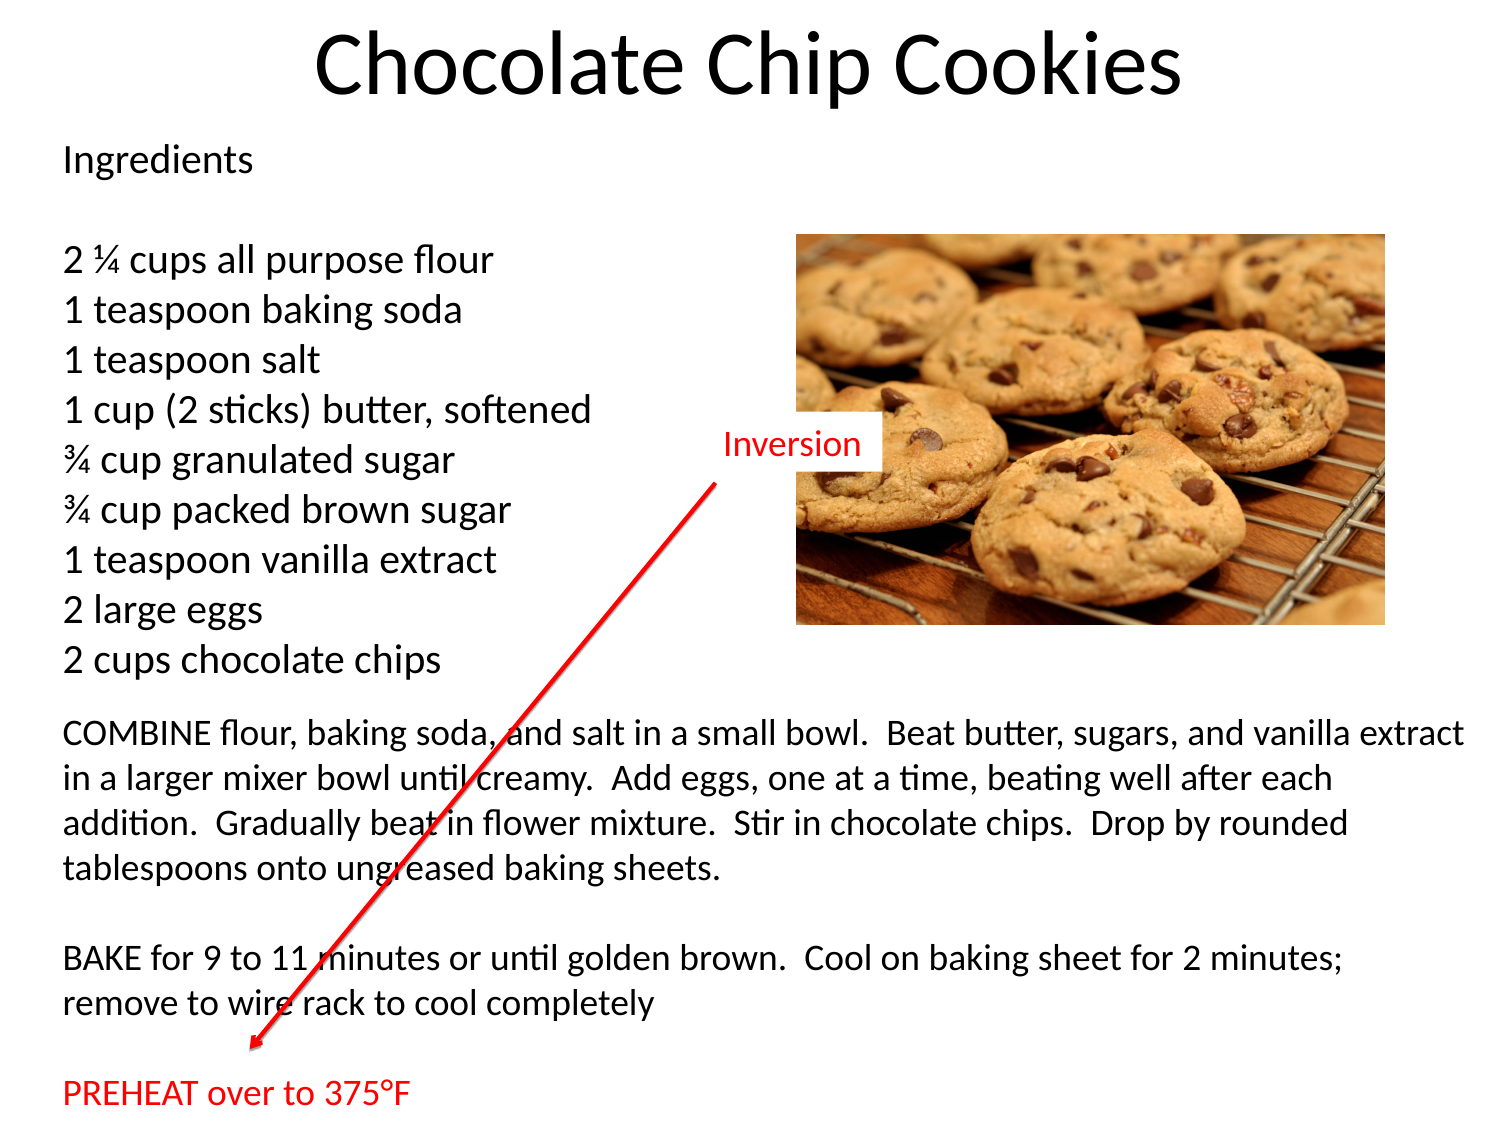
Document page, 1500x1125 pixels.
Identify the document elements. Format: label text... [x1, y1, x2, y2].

picture [796, 234, 1385, 625]
text_box Inversion [708, 411, 883, 472]
title Chocolate Chip Cookies [75, 0, 1425, 152]
text_box Ingredients 2 ¼ cups all purpose flour 1 teaspoon baking soda 1 teaspoon salt 1 cup (2 sticks) butter, softened ¾ cup granulated sugar ¾ cup packed brown sugar 1 teaspoon vanilla extract 2 large eggs 2 cups chocolate chips [47, 124, 938, 690]
text_box COMBINE flour, baking soda, and salt in a small bowl. Beat butter, sugars, and vanilla extract in a larger mixer bowl until creamy. Add eggs, one at a time, beating well after each addition. Gradually beat in flower mixture. Stir in chocolate chips. Drop by rounded tablespoons onto ungreased baking sheets. BAKE for 9 to 11 minutes or until golden brown. Cool on baking sheet for 2 minutes; remove to wire rack to cool completely PREHEAT over to 375°F [47, 700, 1483, 1125]
